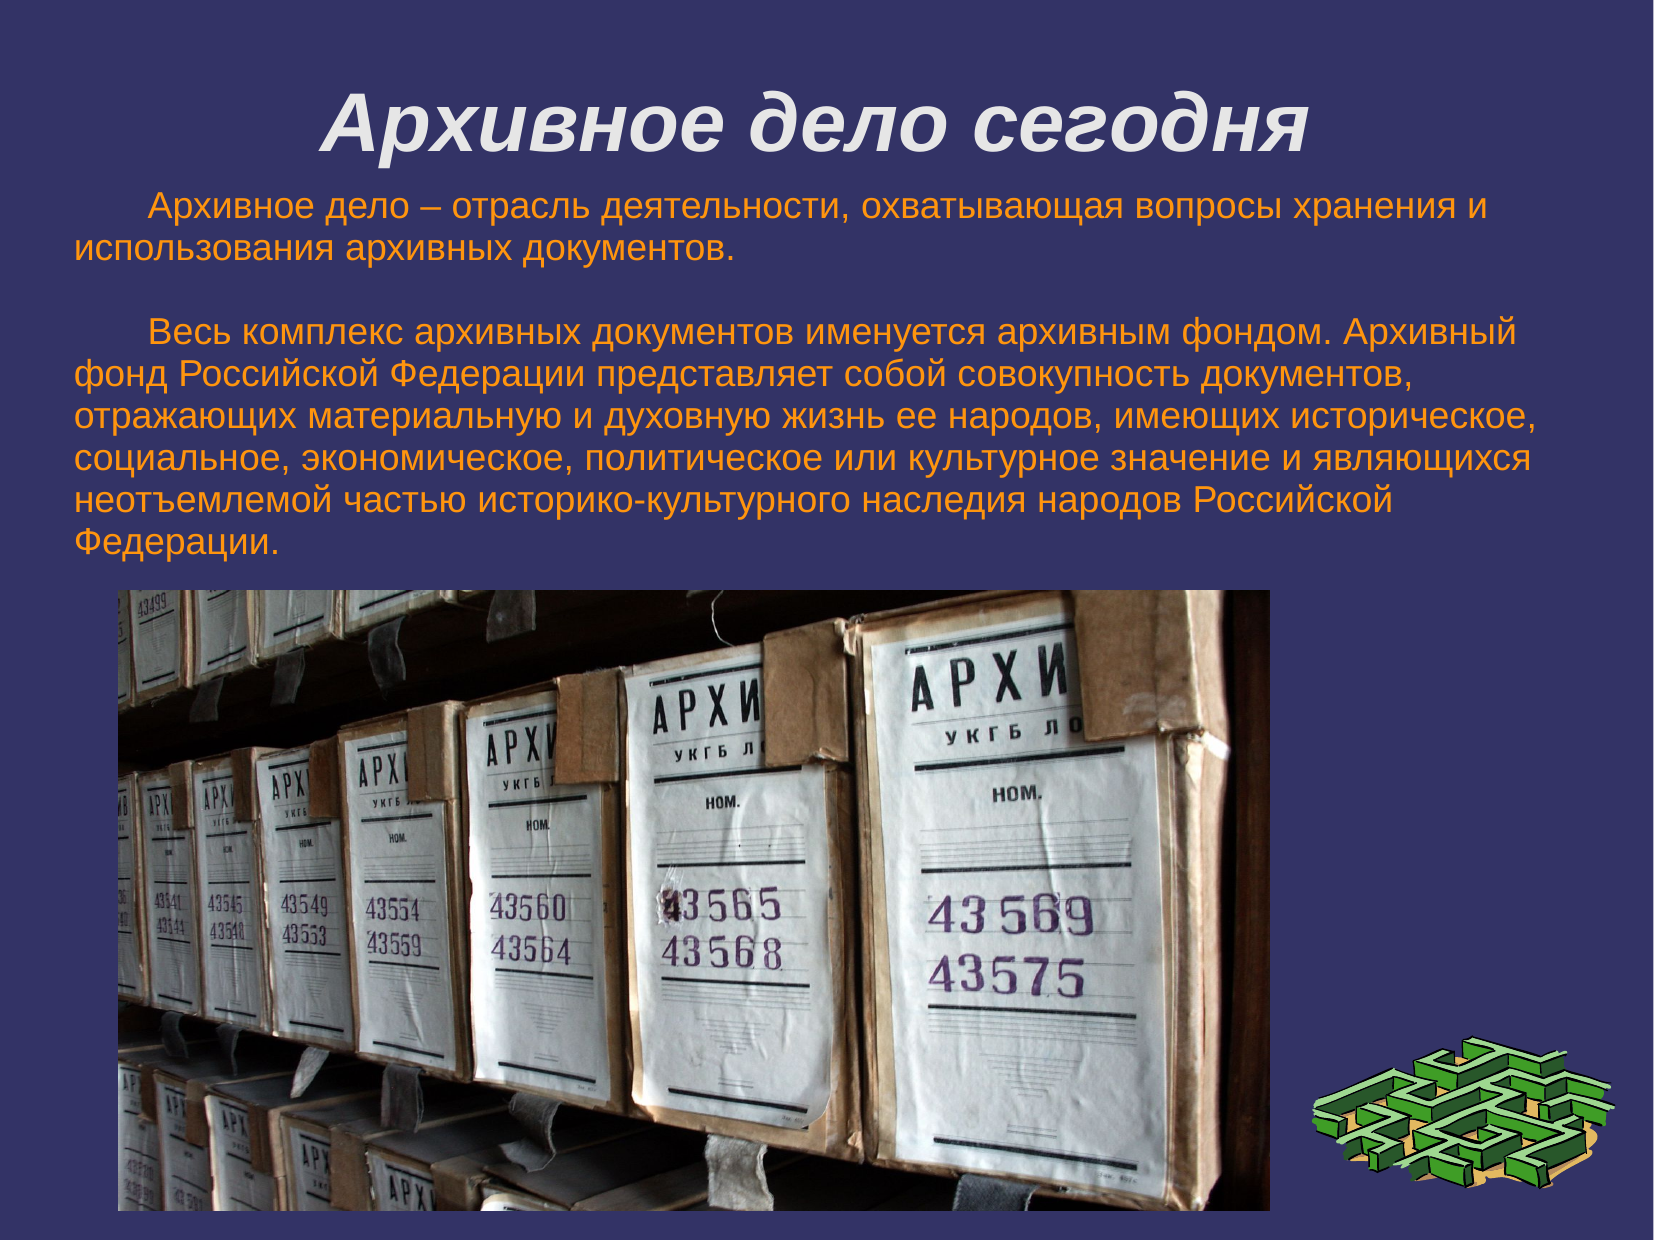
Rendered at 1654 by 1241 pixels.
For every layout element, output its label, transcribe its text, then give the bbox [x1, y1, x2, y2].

picture [118, 590, 1270, 1211]
title Архивное дело сегодня [121, 19, 1534, 177]
text_box Архивное дело – отрасль деятельности, охватывающая вопросы хранения и использования архивных документов. Весь комплекс архивных документов именуется архивным фондом. Архивный фонд Российской Федерации представляет собой совокупность документов, отражающих материальную и духовную жизнь ее народов, имеющих историческое, социальное, экономическое, политическое или культурное значение и являющихся неотъемлемой частью историко-культурного наследия народов Российской Федерации. [59, 177, 1625, 655]
